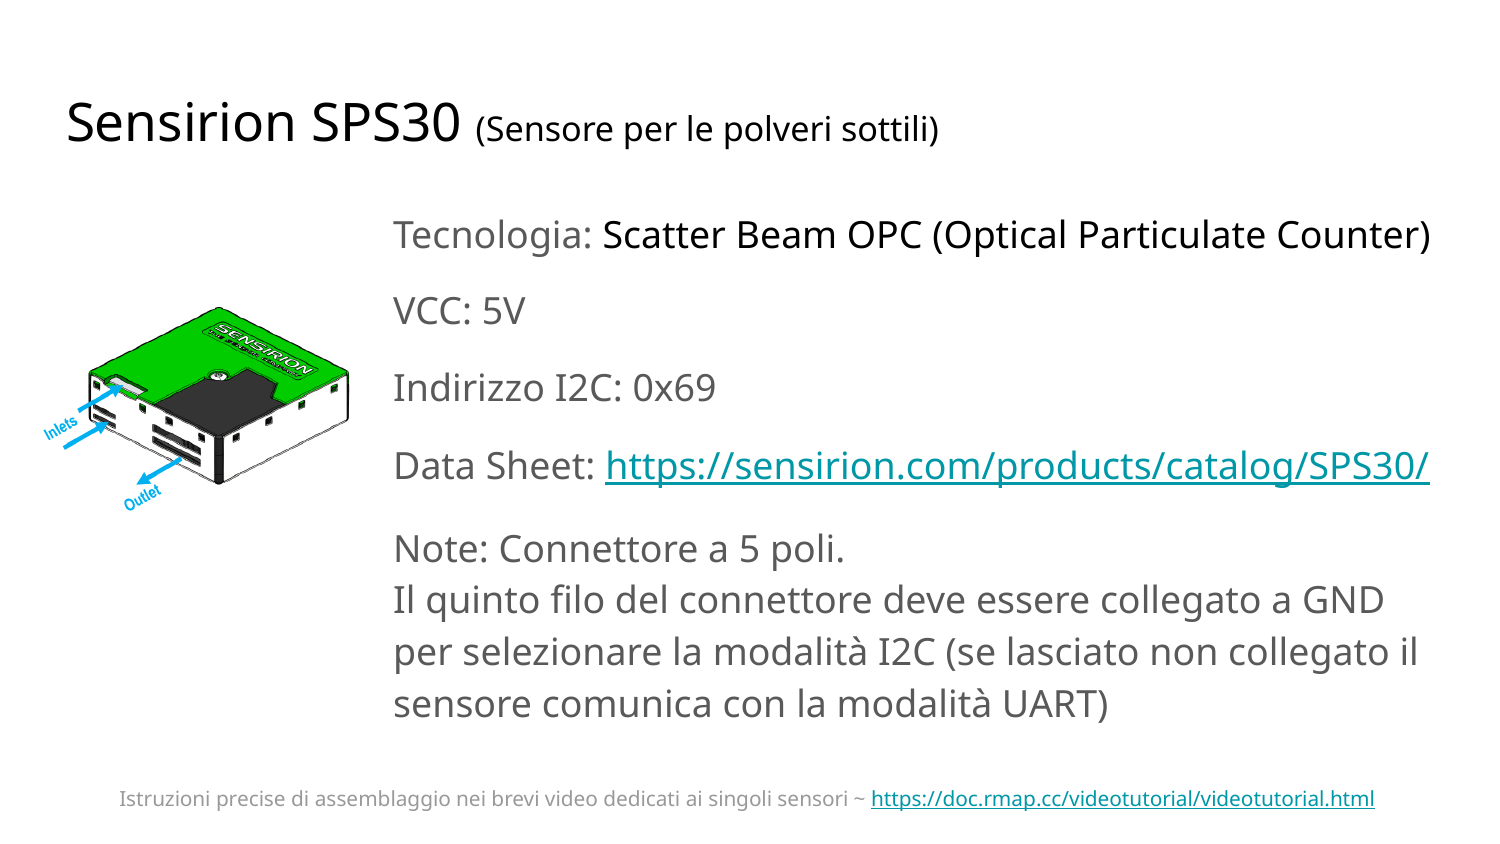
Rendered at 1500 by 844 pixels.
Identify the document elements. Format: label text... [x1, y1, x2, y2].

picture [38, 284, 372, 523]
list Tecnologia: Scatter Beam OPC (Optical Particulate Counter) VCC: 5V Indirizzo I2C: 0x69 Data Sheet: https://sensirion.com/products/catalog/SPS30/ Note: Connettore a 5 poli. Il quinto filo del connettore deve essere collegato a GND per selezionare la modalità I2C (se lasciato non collegato il sensore comunica con la modalità UART) [378, 189, 1449, 750]
title Sensirion SPS30 (Sensore per le polveri sottili) [51, 72, 1449, 167]
text_box Istruzioni precise di assemblaggio nei brevi video dedicati ai singoli sensori ~ https://doc.rmap.cc/videotutorial/videotutorial.html [0, 770, 1500, 829]
